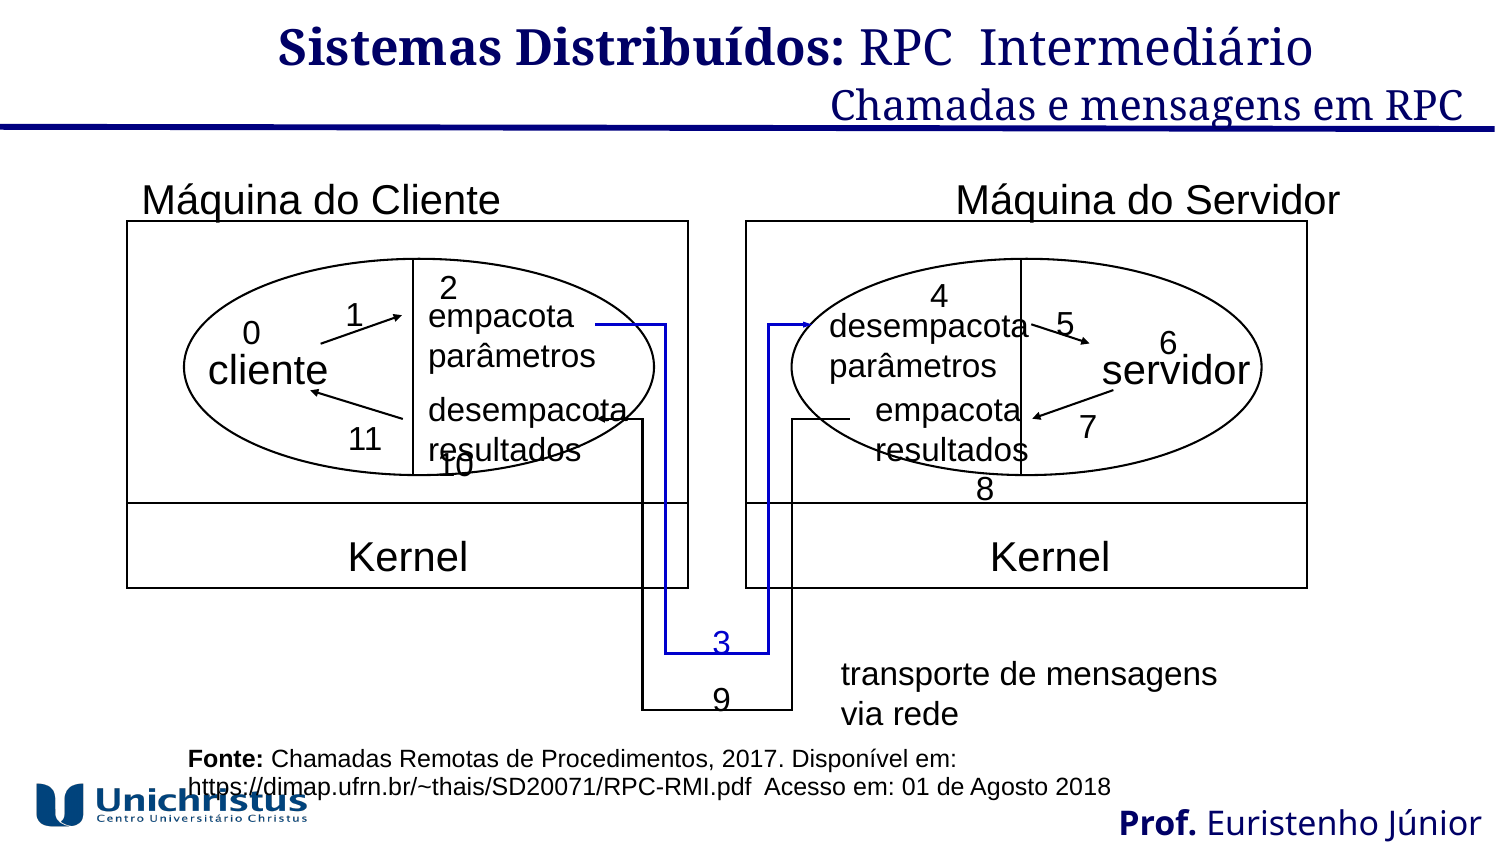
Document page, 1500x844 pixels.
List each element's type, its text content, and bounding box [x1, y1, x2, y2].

text_box 6 [1144, 313, 1193, 369]
text_box 9 [697, 670, 746, 726]
text_box servidor [1196, 364, 1207, 382]
text_box Chamadas e mensagens em RPC [815, 68, 1500, 179]
text_box 10 [422, 435, 490, 491]
text_box 0 [227, 303, 276, 360]
text_box cliente [193, 335, 344, 401]
text_box Máquina do Cliente [126, 164, 517, 231]
text_box empacota resultados [860, 380, 1044, 477]
text_box 3 [697, 613, 746, 670]
text_box transporte de mensagens via rede [826, 644, 1234, 740]
text_box desempacota parâmetros [814, 296, 1045, 392]
text_box 11 [333, 409, 398, 465]
text_box 5 [1041, 294, 1090, 350]
text_box Sistemas Distribuídos: RPC Intermediário [264, 4, 1324, 78]
text_box servidor [1087, 335, 1266, 401]
text_box desempacota resultados [413, 380, 643, 477]
text_box Prof. Euristenho Júnior [1103, 791, 1500, 844]
text_box 8 [961, 459, 1010, 515]
text_box 2 [424, 258, 473, 287]
text_box 4 [915, 266, 964, 322]
text_box 7 [1064, 397, 1113, 454]
text_box Kernel [333, 522, 484, 588]
text_box Fonte: Chamadas Remotas de Procedimentos, 2017. Disponível em: https://dimap.ufrn.br/~thais/SD20071/RPC-RMI.pdf Acesso em: 01 de Agosto 2018 [173, 737, 1376, 808]
text_box Máquina do Servidor [940, 179, 1356, 231]
text_box Kernel [974, 522, 1126, 588]
text_box 1 [330, 285, 379, 341]
text_box empacota parâmetros [413, 287, 615, 383]
picture [32, 781, 311, 828]
